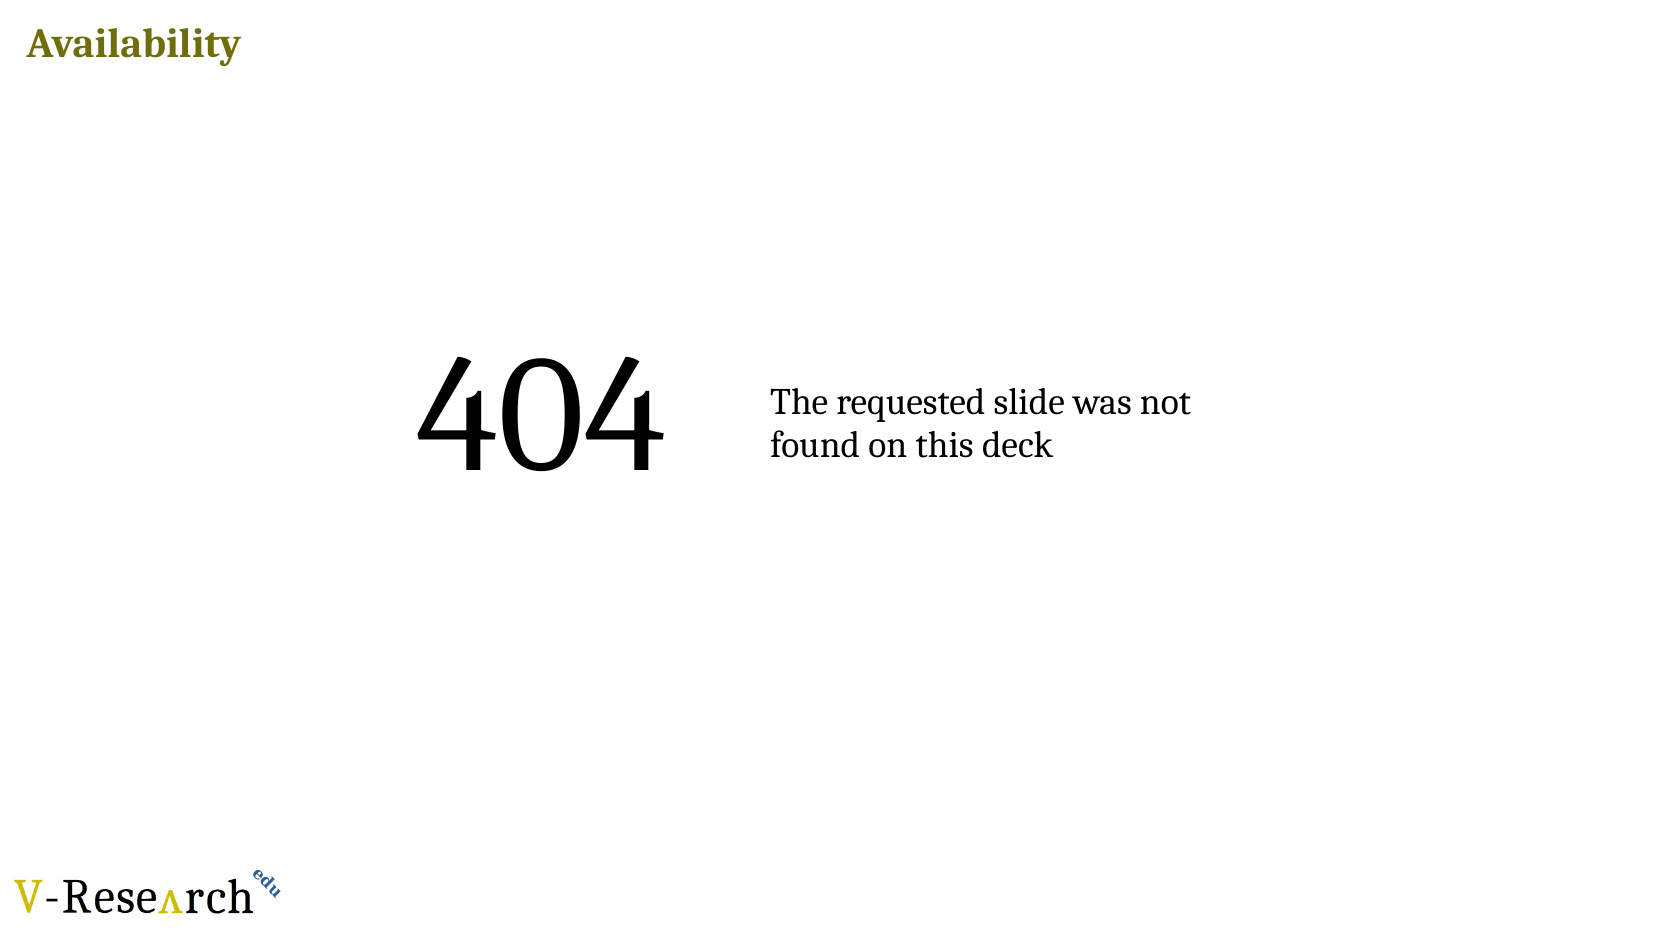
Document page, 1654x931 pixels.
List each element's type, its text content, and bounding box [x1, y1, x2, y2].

picture [11, 876, 255, 916]
text_box Availability [11, 12, 402, 77]
text_box 404 [401, 312, 709, 524]
text_box The requested slide was not found on this deck [755, 373, 1241, 477]
text_box edu [222, 847, 333, 931]
